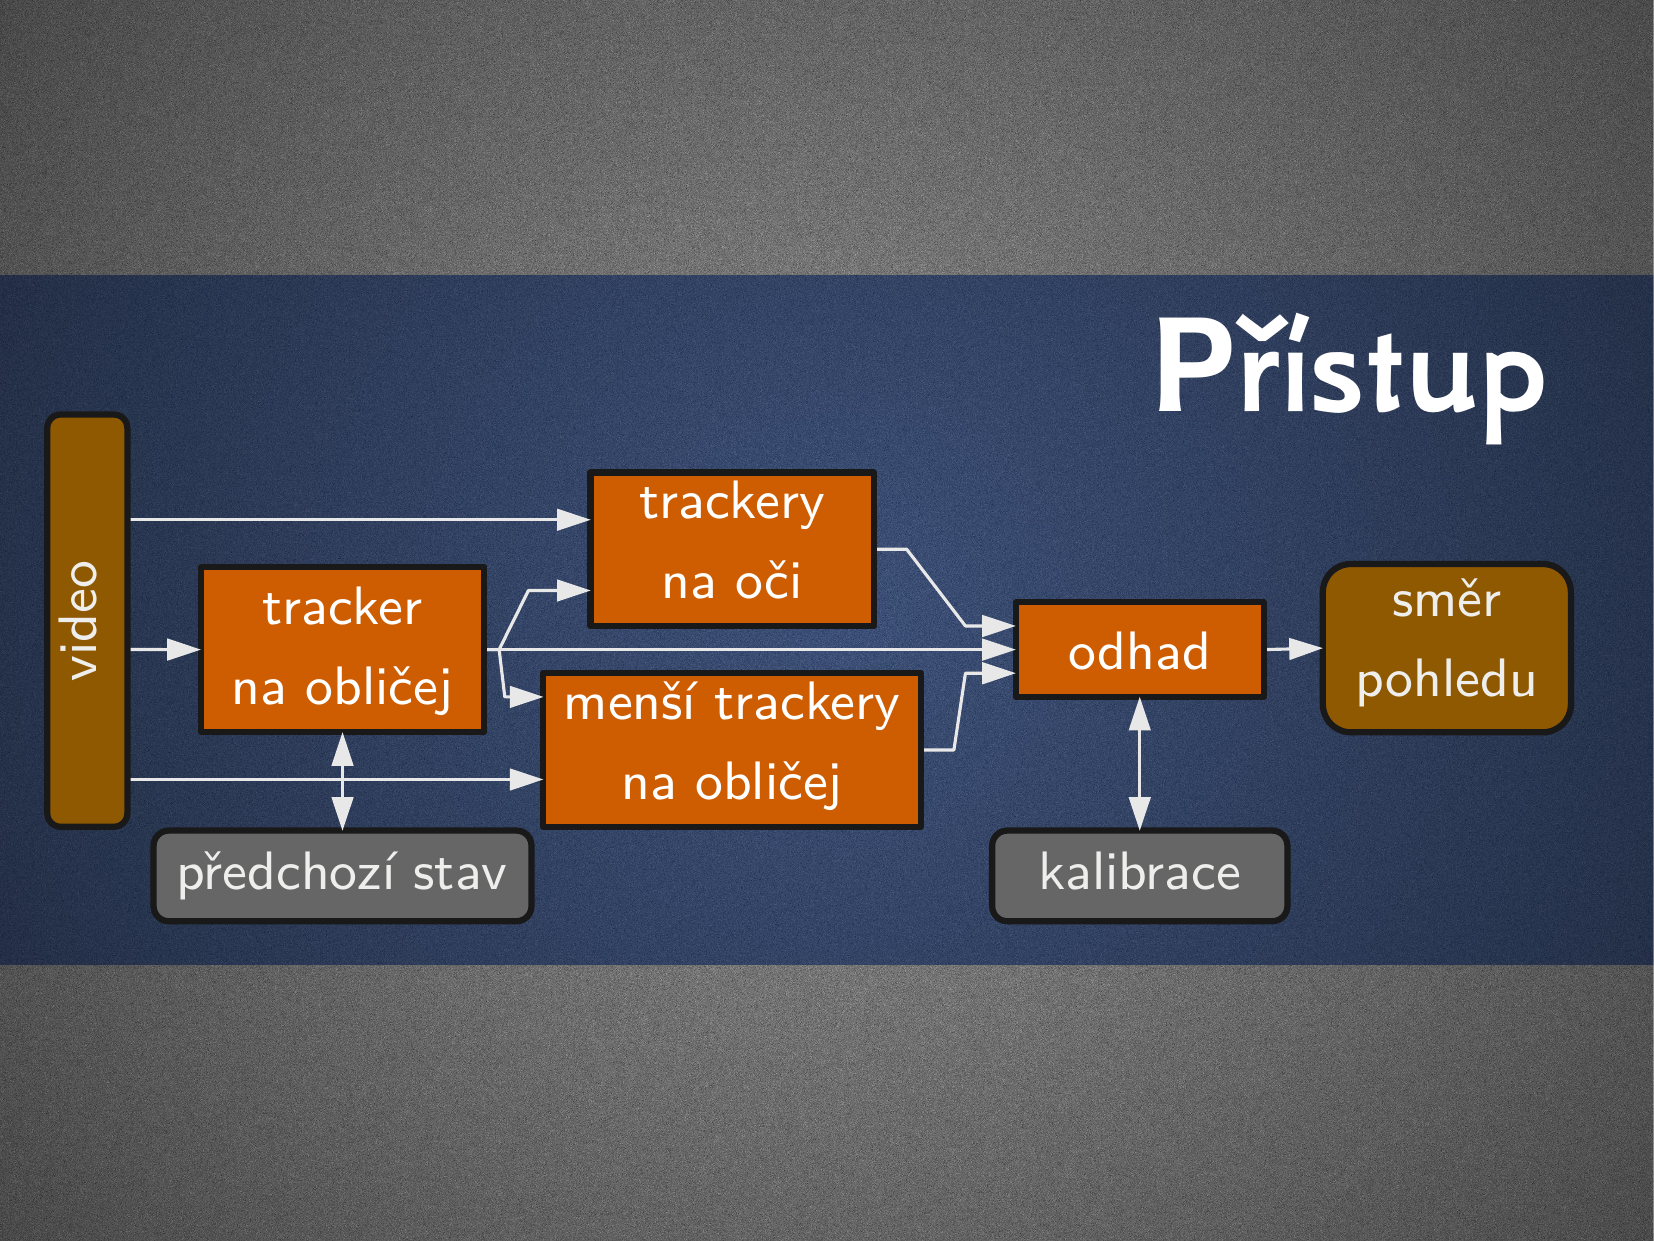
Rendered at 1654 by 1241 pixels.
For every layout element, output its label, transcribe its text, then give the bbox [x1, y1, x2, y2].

text_box trackery na oči [590, 472, 875, 626]
text_box odhad [1103, 650, 1117, 666]
text_box Přístup [450, 521, 590, 648]
text_box předchozí stav [153, 830, 532, 922]
text_box menší trackery na obličej [543, 673, 922, 827]
text_box Přístup [450, 310, 1565, 650]
text_box kalibrace [992, 830, 1288, 922]
text_box odhad [1074, 650, 1090, 666]
text_box video [47, 414, 128, 827]
text_box tracker na obličej [200, 566, 485, 733]
text_box odhad [1015, 650, 1264, 697]
picture [0, 0, 1654, 1241]
text_box odhad [1188, 650, 1202, 666]
text_box směr pohledu [1322, 574, 1571, 733]
